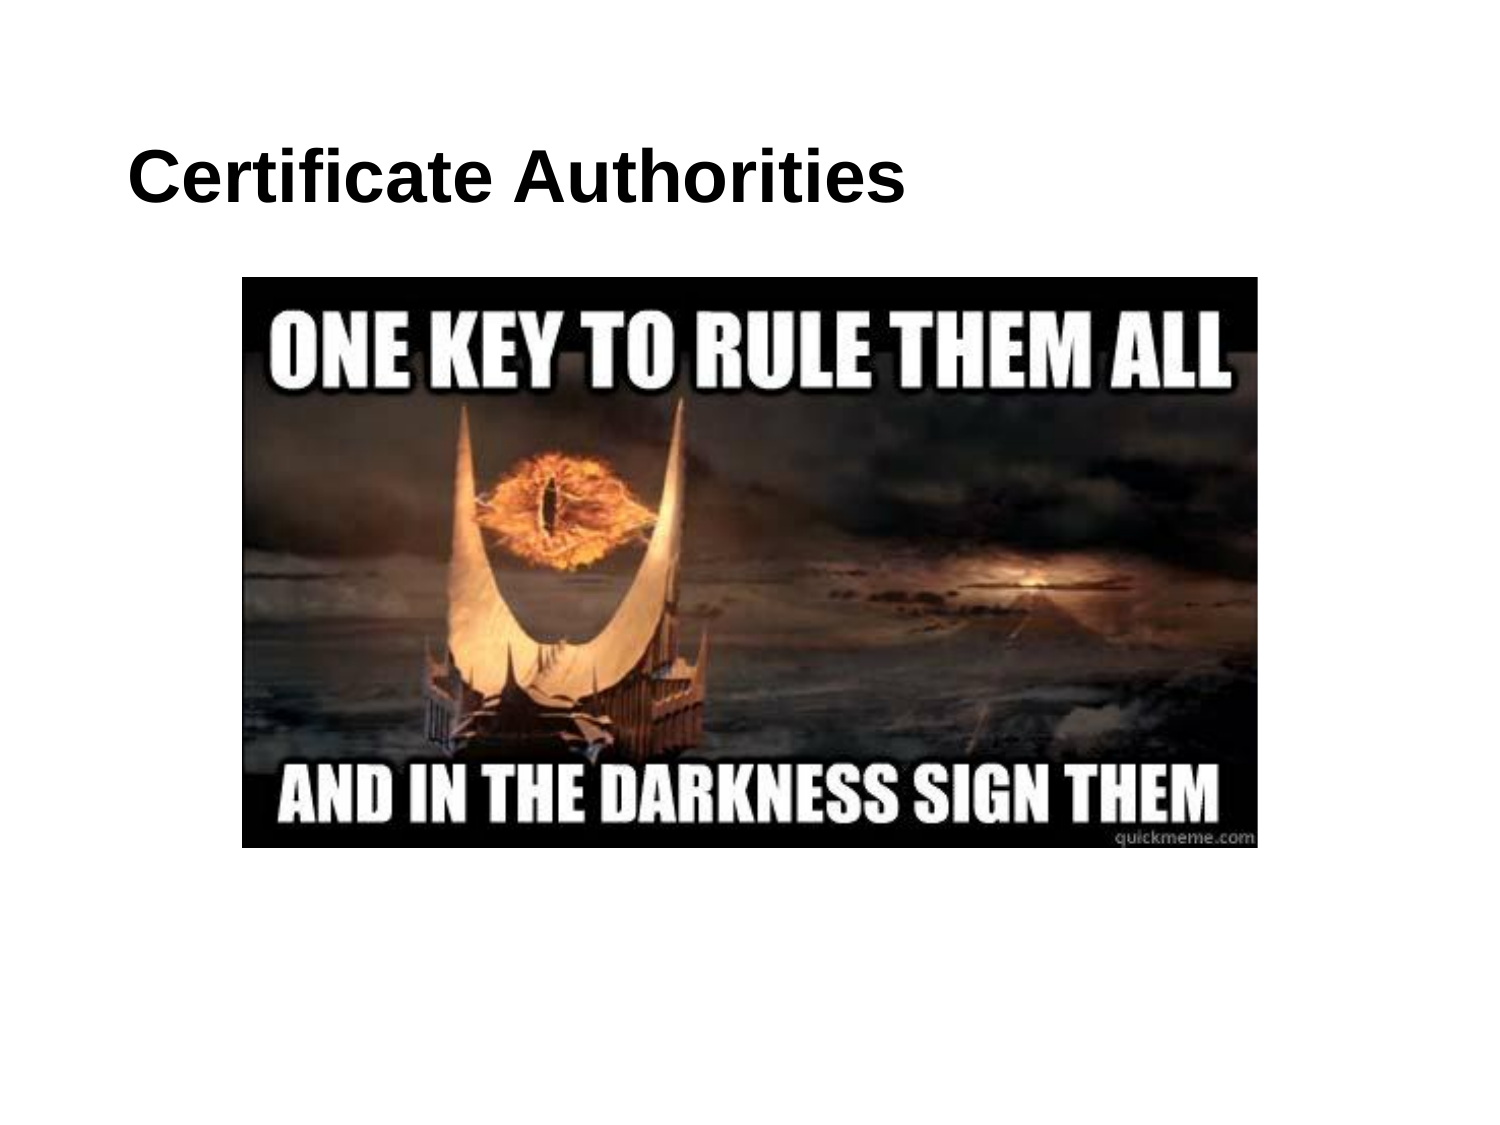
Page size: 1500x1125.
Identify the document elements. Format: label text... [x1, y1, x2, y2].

text_box [242, 277, 1258, 848]
title Certificate Authorities [75, 45, 1425, 233]
